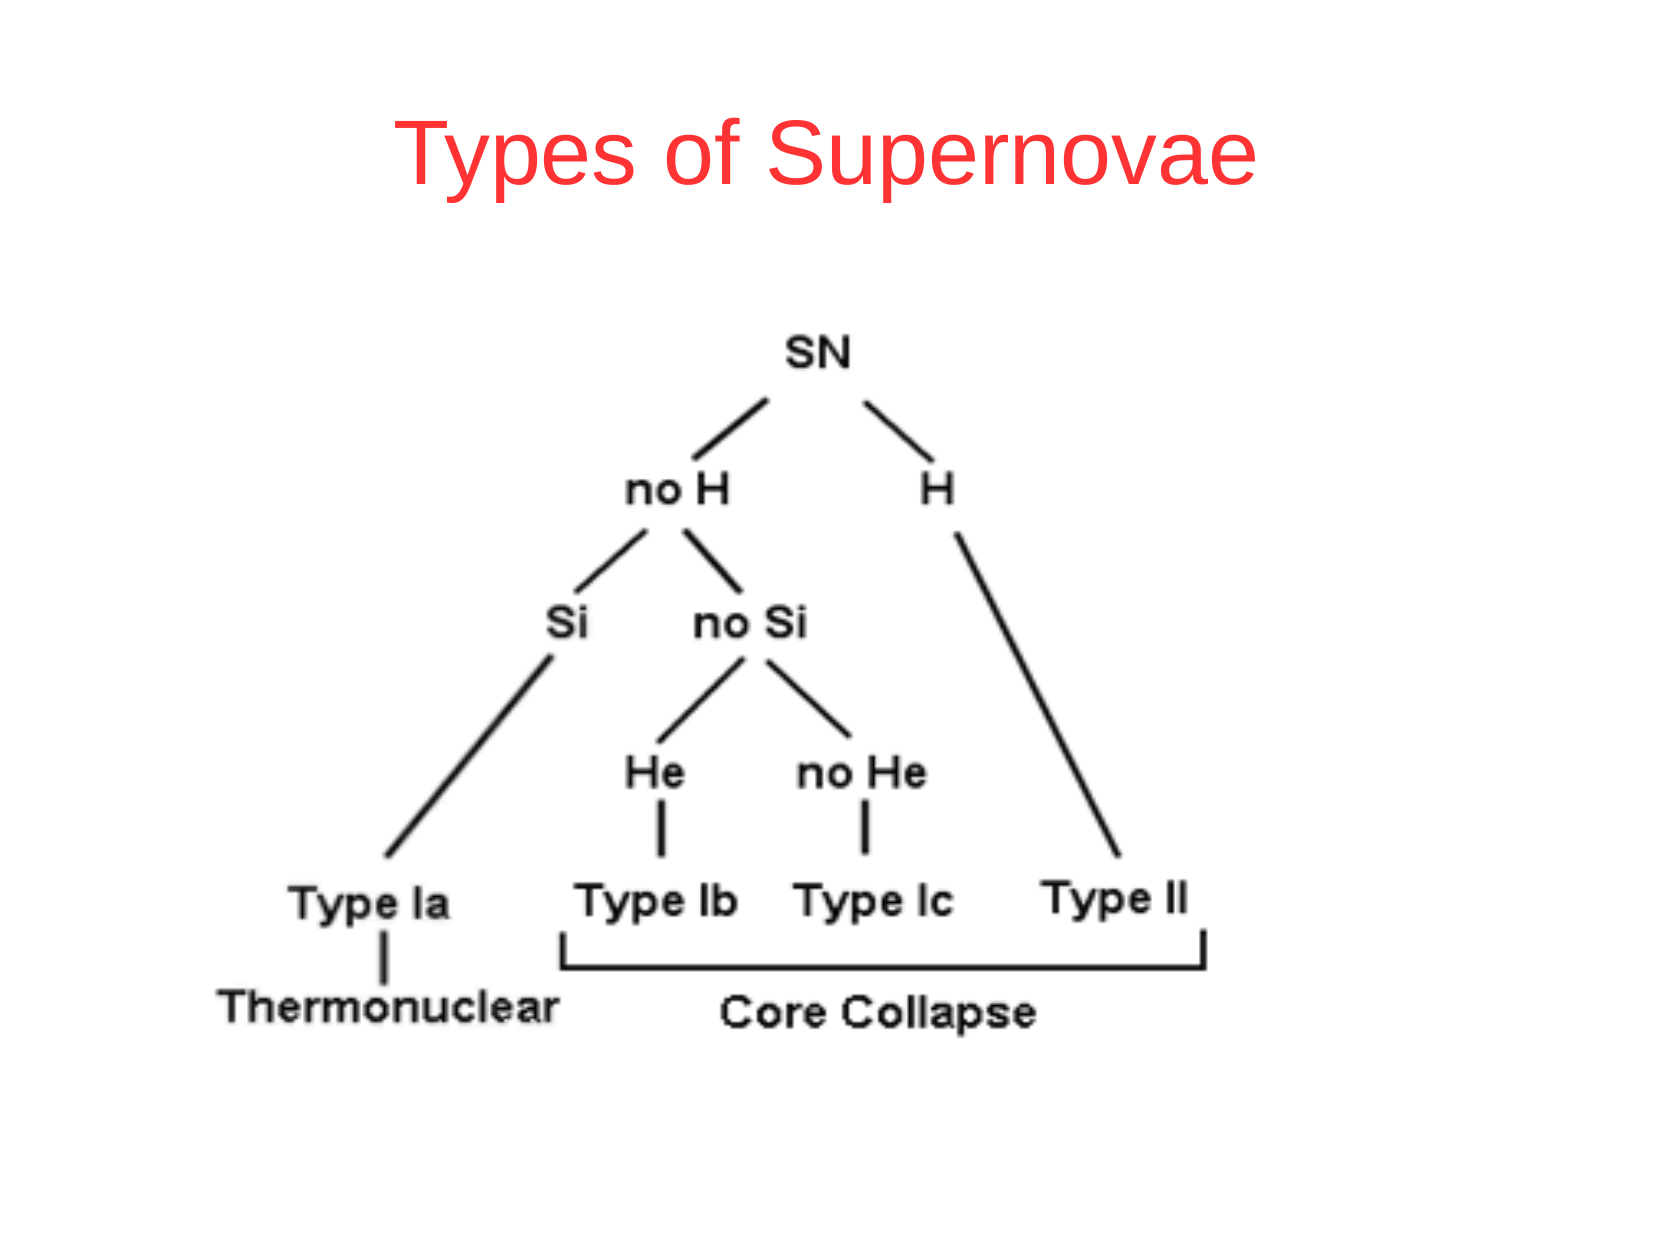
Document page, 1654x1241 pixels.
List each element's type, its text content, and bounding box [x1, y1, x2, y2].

title Types of Supernovae [82, 49, 1571, 257]
picture [82, 290, 1559, 1108]
